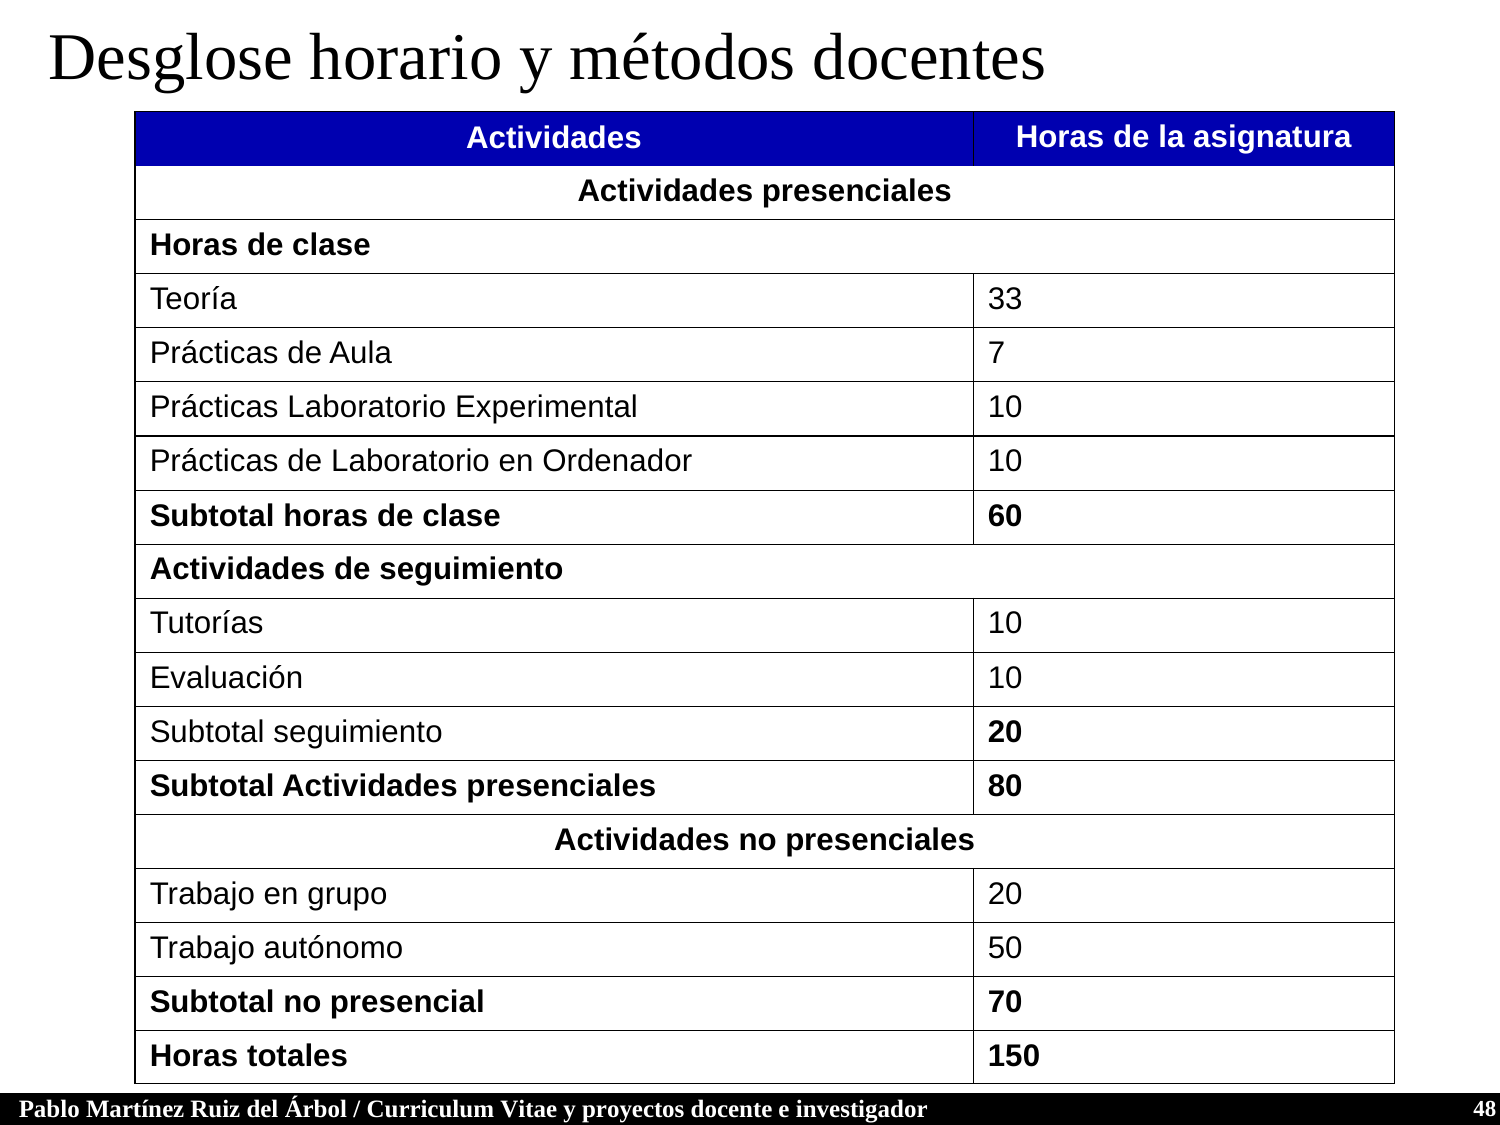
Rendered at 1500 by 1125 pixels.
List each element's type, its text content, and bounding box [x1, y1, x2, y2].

text_box Desglose horario y métodos docentes [0, 3, 1111, 111]
table_cell 7 [974, 328, 1394, 381]
table_cell 20 [974, 869, 1394, 922]
table_cell 20 [974, 707, 1394, 760]
table_cell 10 [974, 653, 1394, 706]
table_cell 10 [974, 382, 1394, 435]
table_cell 33 [974, 274, 1394, 327]
table_cell Trabajo autónomo [136, 923, 973, 976]
table_cell Trabajo en grupo [136, 869, 973, 922]
table_cell Evaluación [136, 653, 973, 706]
table_cell 70 [974, 977, 1394, 1030]
table_cell Actividades no presenciales [136, 815, 1394, 868]
table_cell Teoría [136, 274, 973, 327]
table_cell Subtotal seguimiento [136, 707, 973, 760]
table_cell Actividades presenciales [136, 166, 1394, 219]
table_cell 10 [974, 437, 1394, 490]
table_cell Prácticas de Aula [136, 328, 973, 381]
table_cell Actividades de seguimiento [136, 545, 1394, 598]
table_header Horas de la asignatura [974, 112, 1394, 166]
table_cell Prácticas Laboratorio Experimental [136, 382, 973, 435]
table_cell Horas totales [136, 1031, 973, 1083]
table_cell 50 [974, 923, 1394, 976]
table_header Actividades [136, 112, 973, 166]
table_cell Prácticas de Laboratorio en Ordenador [136, 437, 973, 490]
table_cell Subtotal no presencial [136, 977, 973, 1030]
table_cell Subtotal Actividades presenciales [136, 761, 973, 814]
table_cell 10 [974, 599, 1394, 652]
table_cell Horas de clase [136, 220, 1394, 273]
table_cell Subtotal horas de clase [136, 491, 973, 544]
table_cell 150 [974, 1031, 1394, 1083]
table_cell Tutorías [136, 599, 973, 652]
table_cell 80 [974, 761, 1394, 814]
table_cell 60 [974, 491, 1394, 544]
